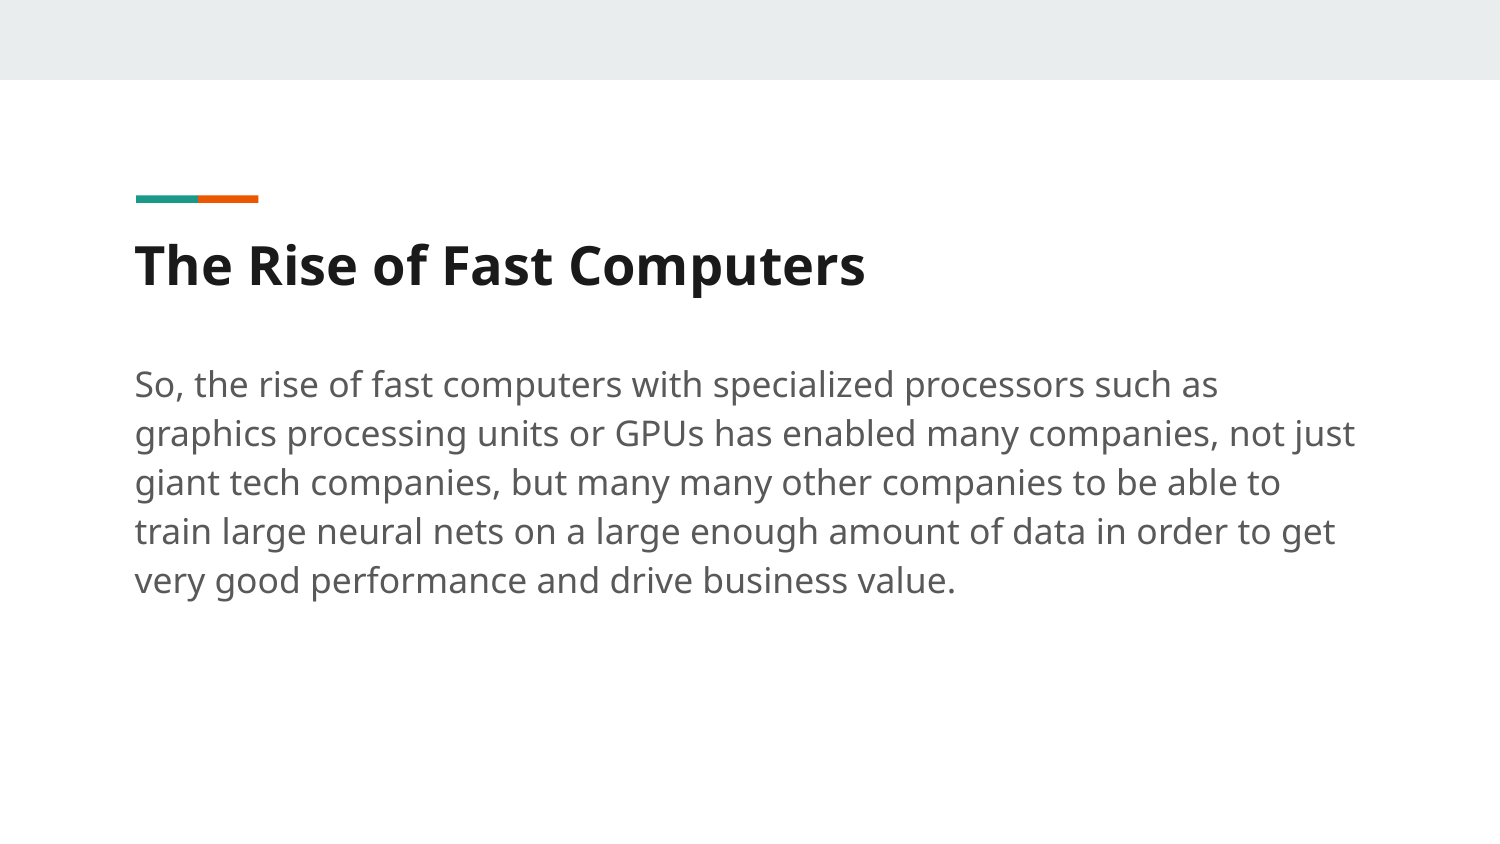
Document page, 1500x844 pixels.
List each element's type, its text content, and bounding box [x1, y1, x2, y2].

title The Rise of Fast Computers [119, 216, 1381, 305]
list So, the rise of fast computers with specialized processors such as graphics processing units or GPUs has enabled many companies, not just giant tech companies, but many many other companies to be able to train large neural nets on a large enough amount of data in order to get very good performance and drive business value. [119, 341, 1381, 690]
